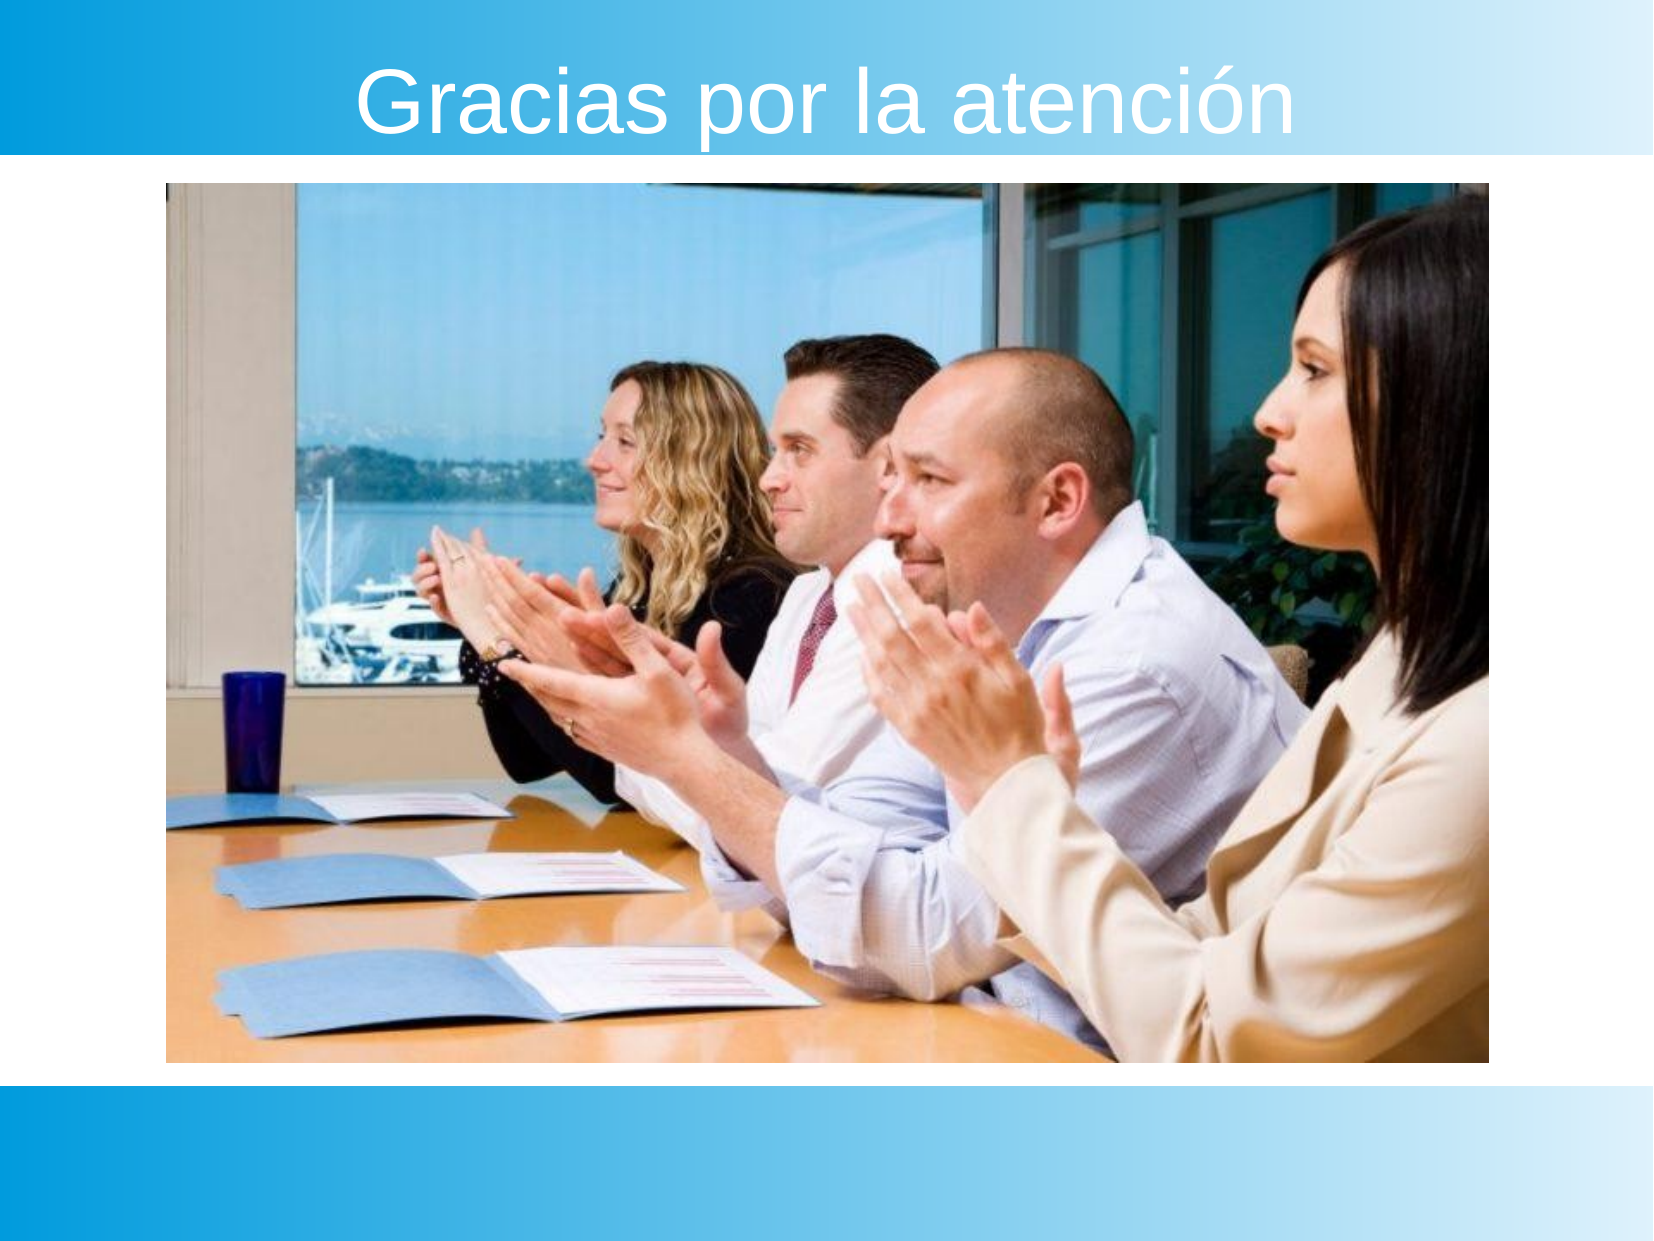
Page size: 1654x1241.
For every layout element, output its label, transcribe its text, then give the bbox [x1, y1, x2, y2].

title Gracias por la atención [82, 49, 1571, 155]
picture [166, 183, 1489, 1063]
